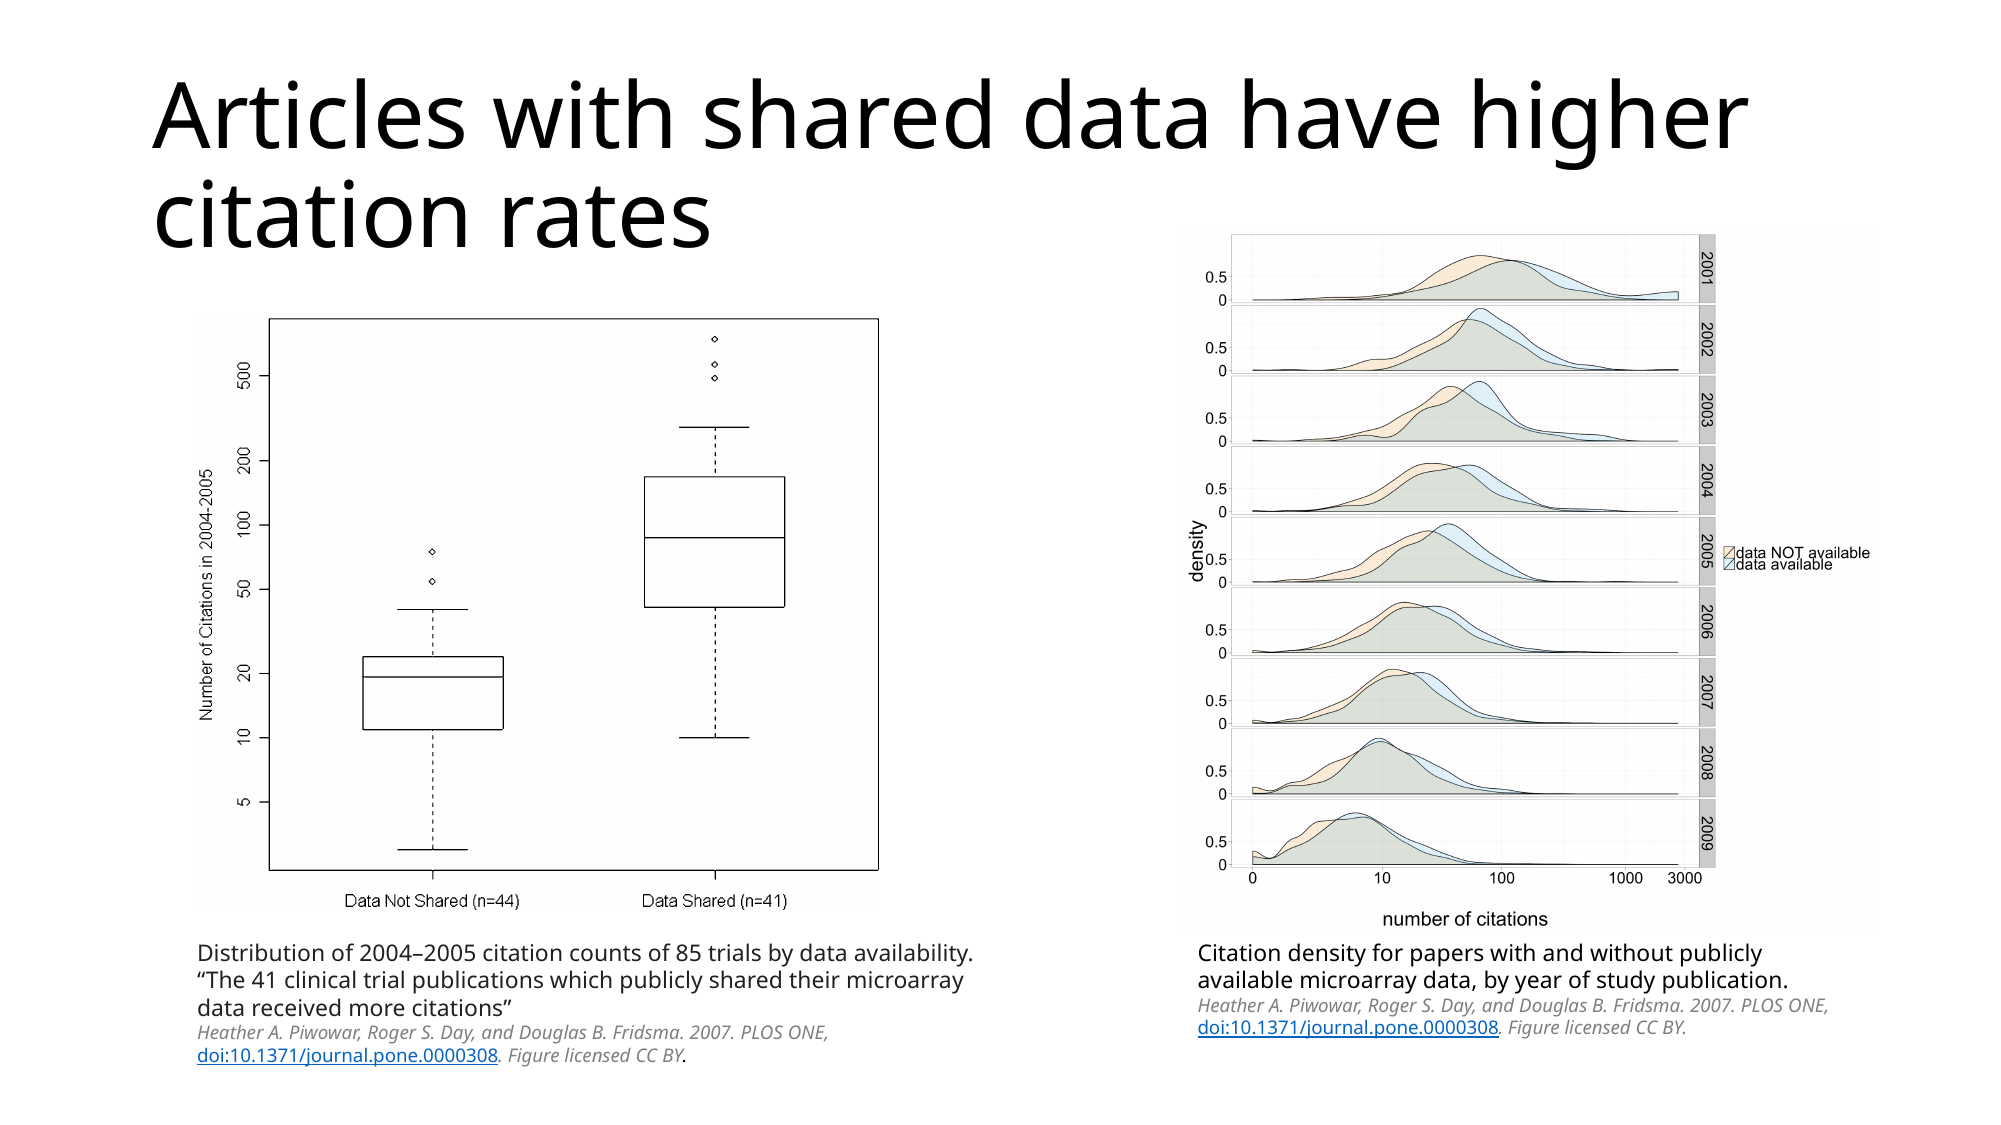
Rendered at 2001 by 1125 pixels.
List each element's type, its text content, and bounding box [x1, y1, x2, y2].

picture [198, 317, 880, 912]
picture [1182, 228, 1874, 931]
text_box Distribution of 2004–2005 citation counts of 85 trials by data availability. “The 41 clinical trial publications which publicly shared their microarray data received more citations” Heather A. Piwowar, Roger S. Day, and Douglas B. Fridsma. 2007. PLOS ONE, doi:10.1371/journal.pone.0000308. Figure licensed CC BY. [182, 931, 1013, 1077]
title Articles with shared data have higher citation rates [137, 59, 1863, 278]
text_box Citation density for papers with and without publicly available microarray data, by year of study publication. Heather A. Piwowar, Roger S. Day, and Douglas B. Fridsma. 2007. PLOS ONE, doi:10.1371/journal.pone.0000308. Figure licensed CC BY. [1182, 931, 1874, 1050]
